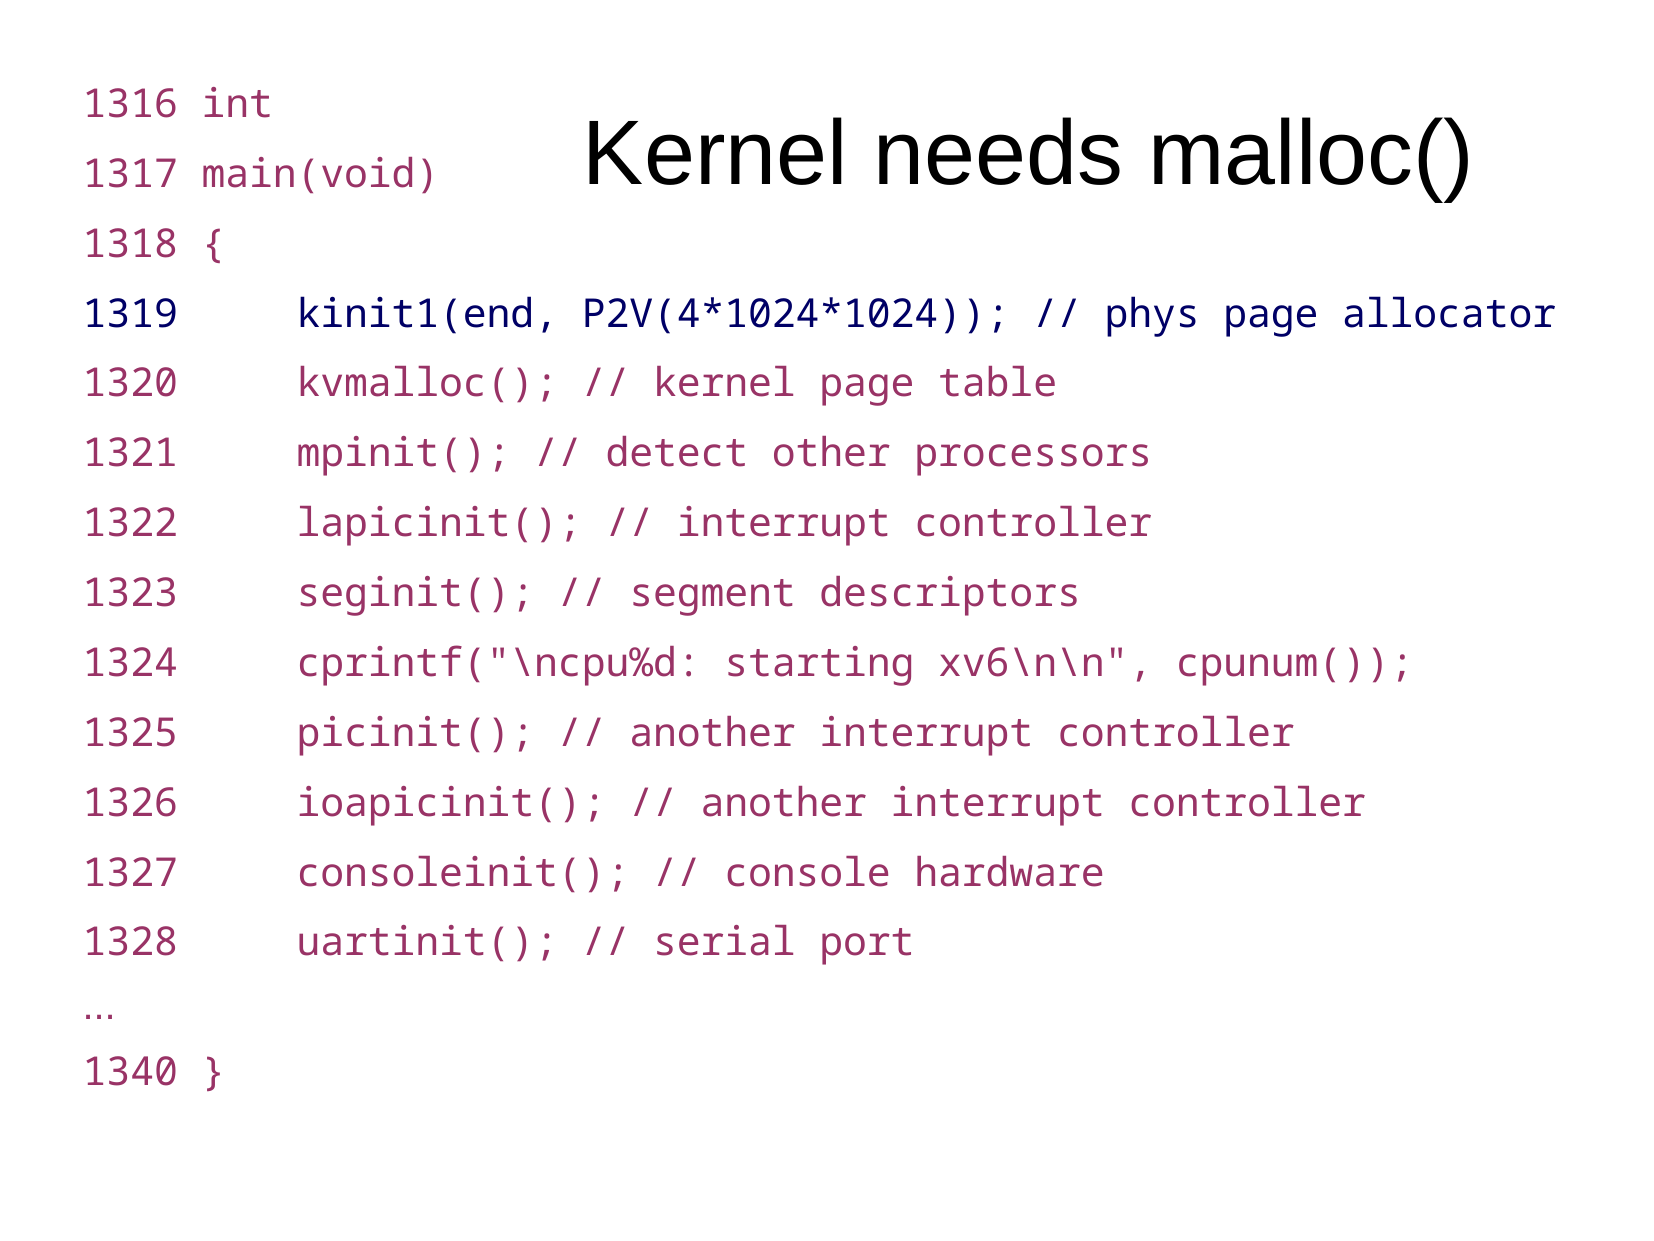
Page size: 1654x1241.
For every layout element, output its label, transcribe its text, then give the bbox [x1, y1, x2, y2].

list 1316 int 1317 main(void) 1318 { 1319 kinit1(end, P2V(4*1024*1024)); // phys page allocator 1320 kvmalloc(); // kernel page table 1321 mpinit(); // detect other processors 1322 lapicinit(); // interrupt controller 1323 seginit(); // segment descriptors 1324 cprintf("\ncpu%d: starting xv6\n\n", cpunum()); 1325 picinit(); // another interrupt controller 1326 ioapicinit(); // another interrupt controller 1327 consoleinit(); // console hardware 1328 uartinit(); // serial port ... 1340 } [82, 75, 1571, 1163]
title Kernel needs malloc() [487, 49, 1571, 257]
